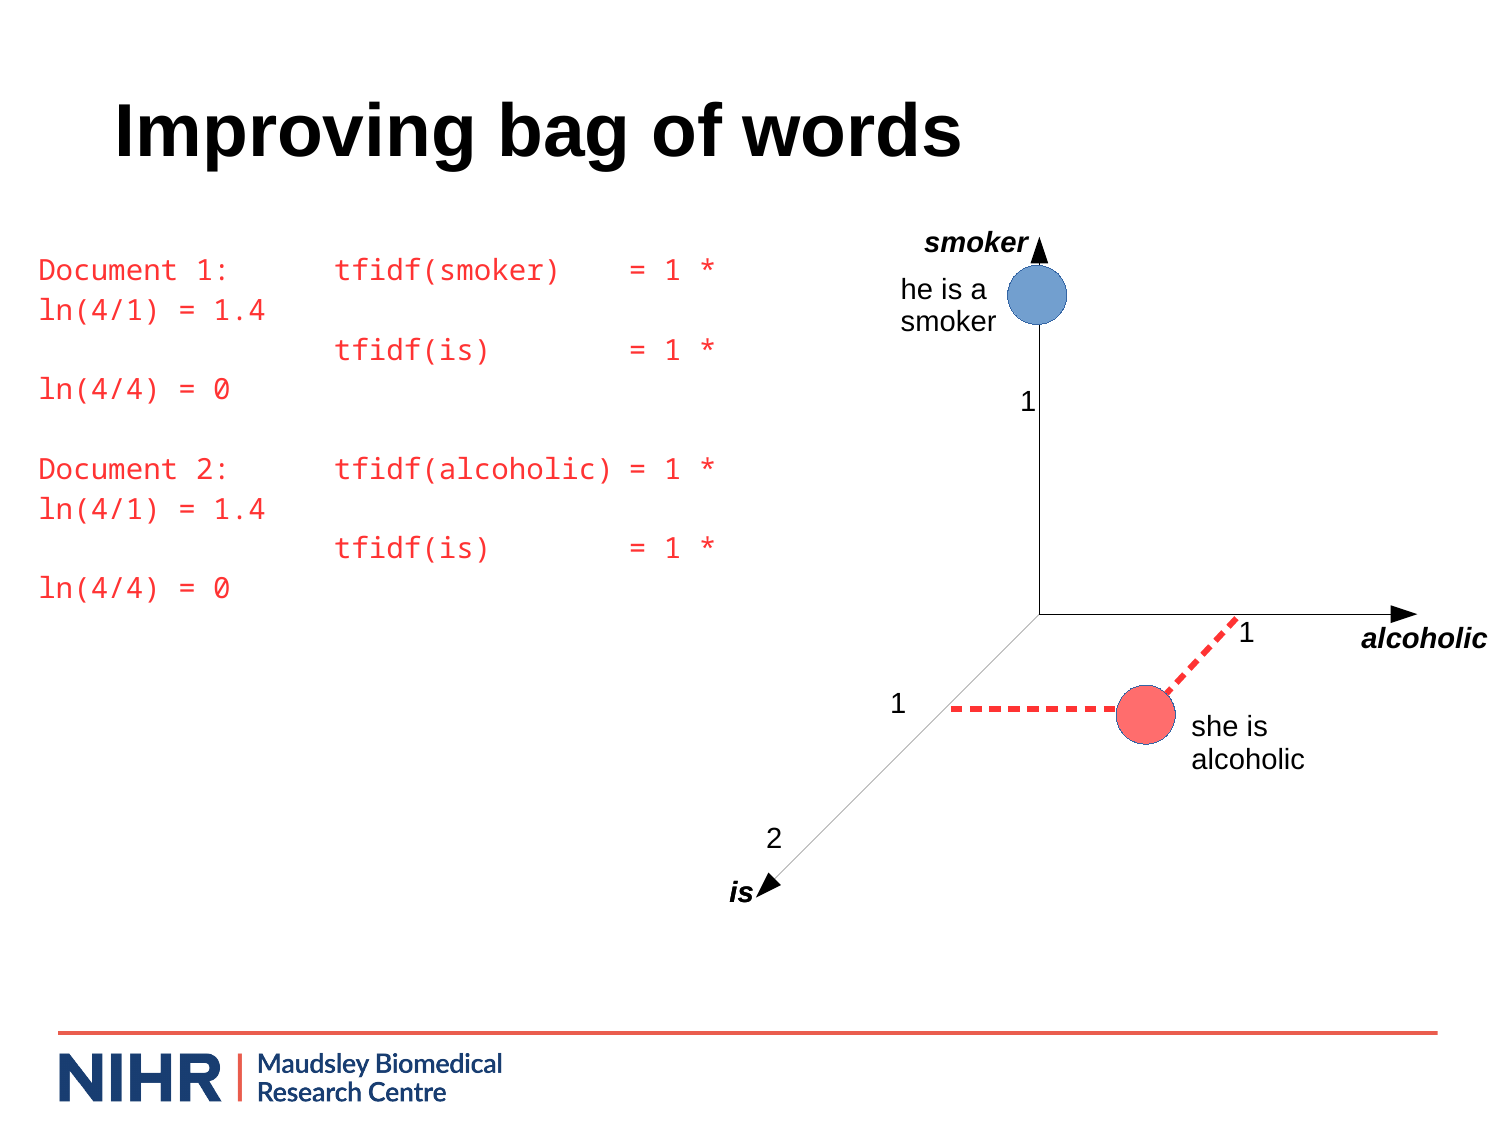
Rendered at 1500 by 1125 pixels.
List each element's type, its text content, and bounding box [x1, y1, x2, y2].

text_box she is alcoholic [1176, 702, 1321, 784]
text_box 1 [1223, 608, 1270, 656]
text_box smoker [909, 218, 1044, 267]
text_box is [714, 868, 769, 916]
text_box he is a smoker [885, 265, 1012, 346]
text_box Improving bag of words [100, 84, 1105, 180]
text_box 2 [751, 814, 798, 863]
text_box 1 [1005, 377, 1052, 426]
text_box alcoholic [1346, 614, 1500, 662]
text_box Document 1: tfidf(smoker) = 1 * ln(4/1) = 1.4 tfidf(is) = 1 * ln(4/4) = 0 Document 2: tfidf(alcoholic) = 1 * ln(4/1) = 1.4 tfidf(is) = 1 * ln(4/4) = 0 [23, 242, 798, 661]
picture [29, 1018, 531, 1125]
text_box [1116, 685, 1176, 745]
text_box [1012, 265, 1067, 325]
text_box 1 [875, 679, 922, 727]
